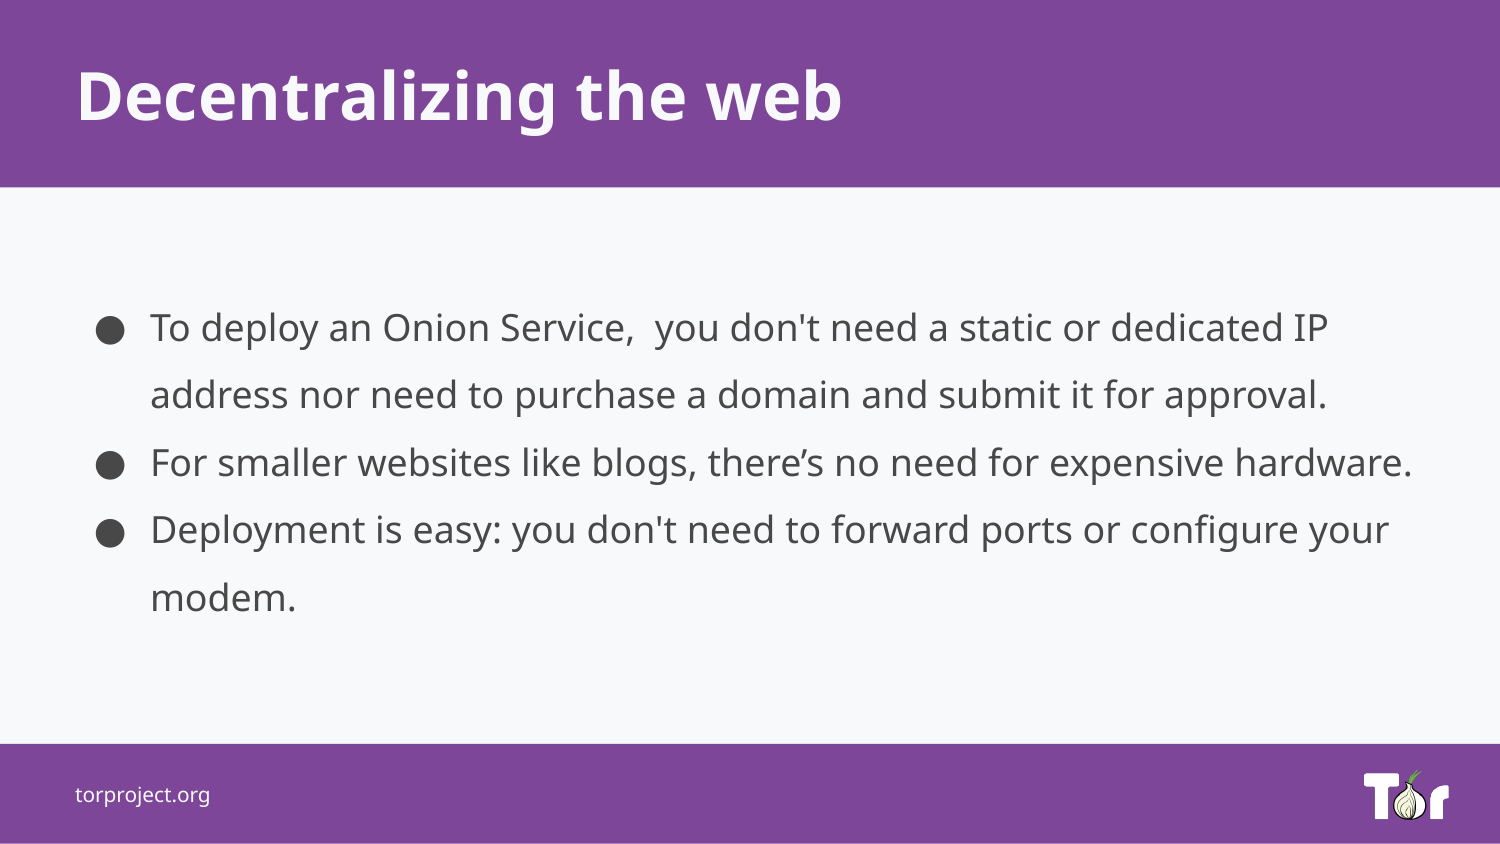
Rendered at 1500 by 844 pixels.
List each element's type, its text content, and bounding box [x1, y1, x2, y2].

list To deploy an Onion Service, you don't need a static or dedicated IP address nor need to purchase a domain and submit it for approval. For smaller websites like blogs, there’s no need for expensive hardware. Deployment is easy: you don't need to forward ports or configure your modem. [75, 187, 1436, 713]
picture [1364, 768, 1449, 820]
title Decentralizing the web [75, 46, 1436, 141]
